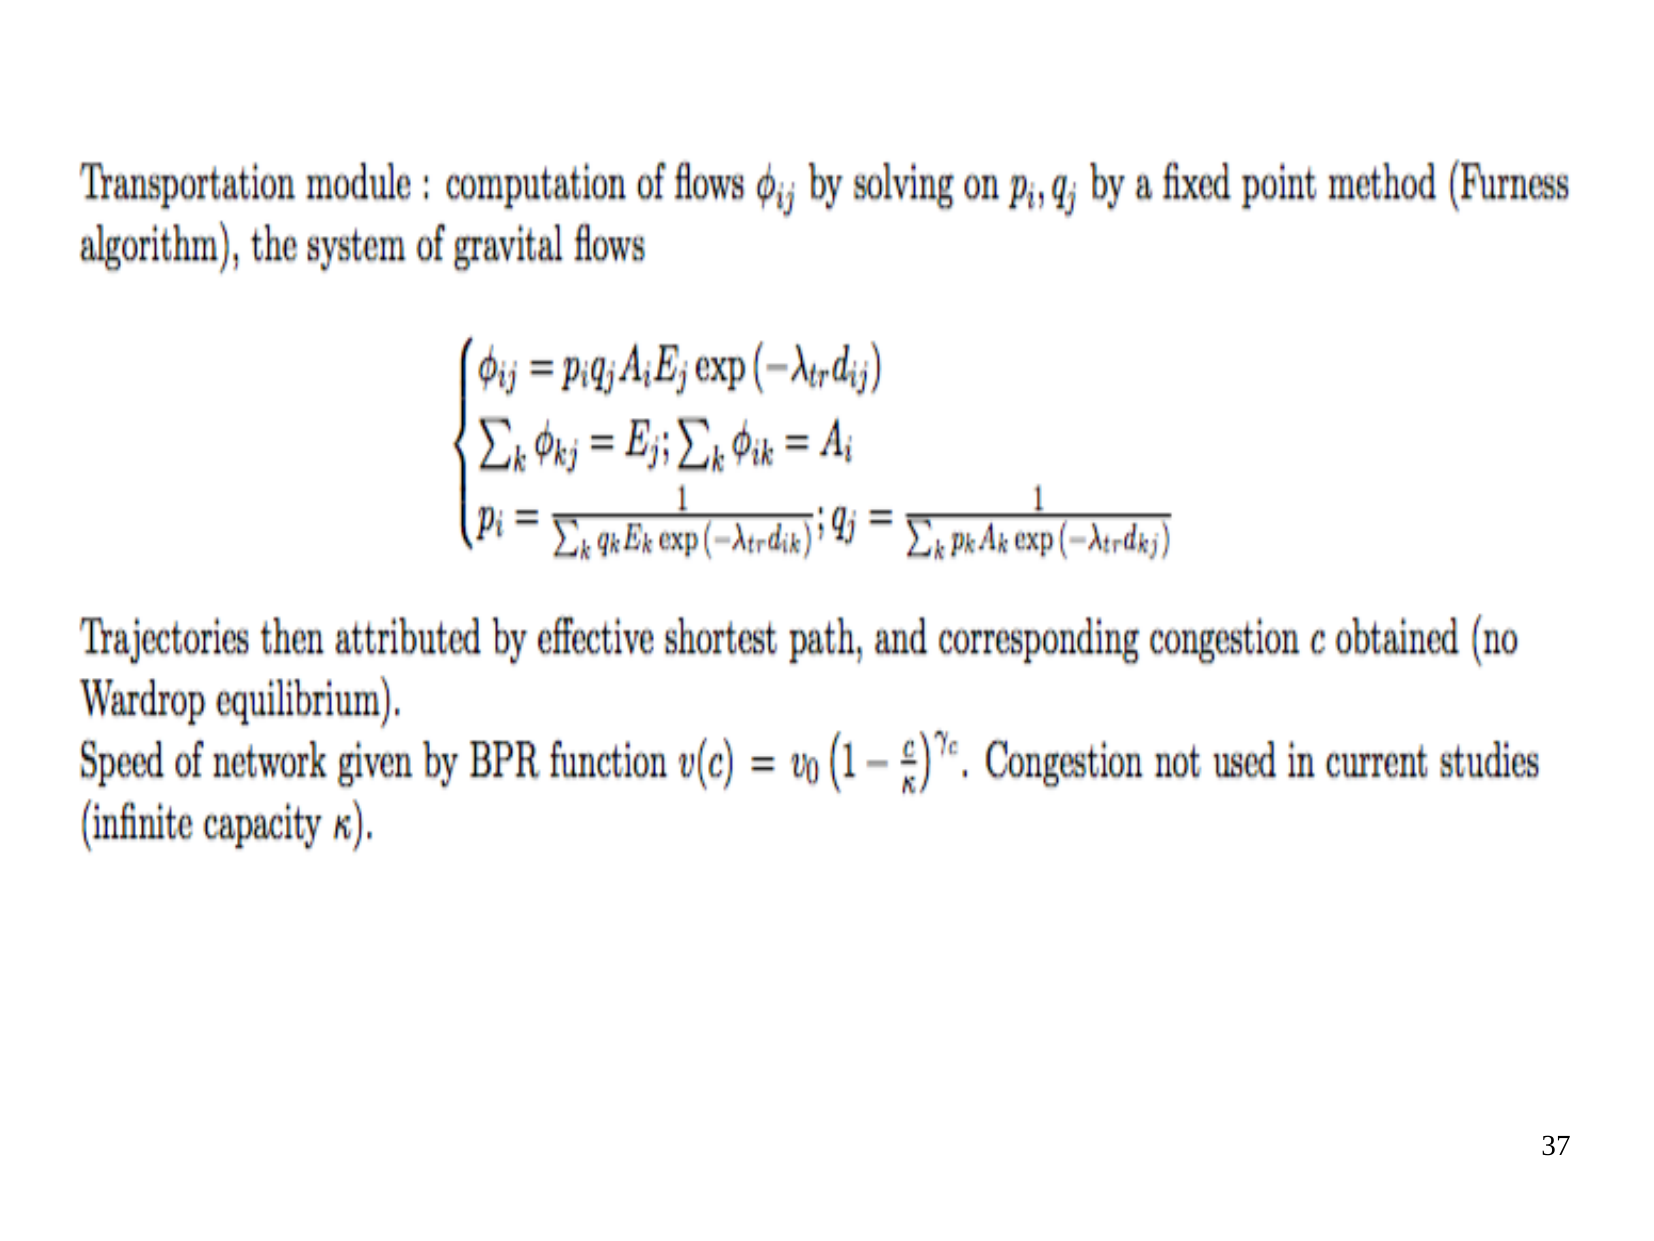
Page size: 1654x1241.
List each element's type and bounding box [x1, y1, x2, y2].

picture [59, 141, 1607, 898]
